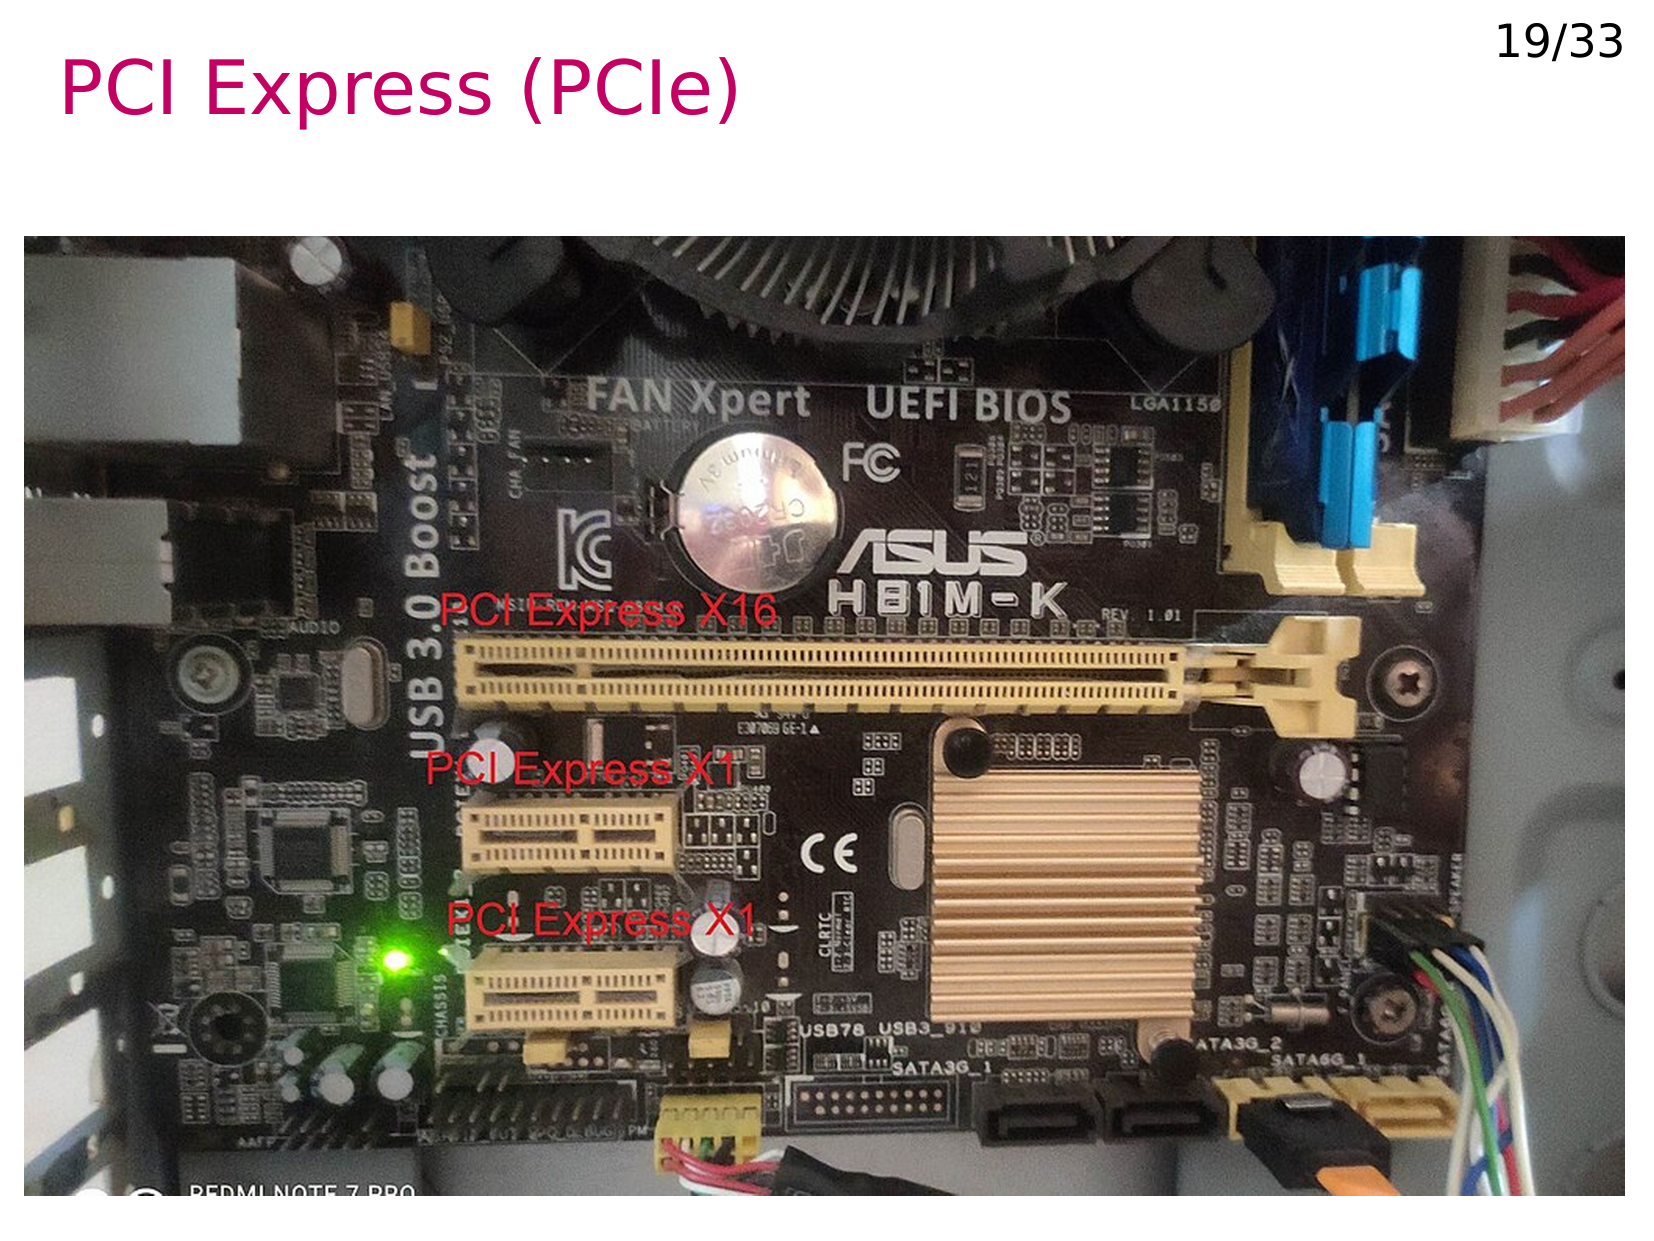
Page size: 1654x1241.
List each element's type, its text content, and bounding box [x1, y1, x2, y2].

picture [24, 236, 1625, 1196]
title PCI Express (PCIe) [59, 29, 1625, 148]
